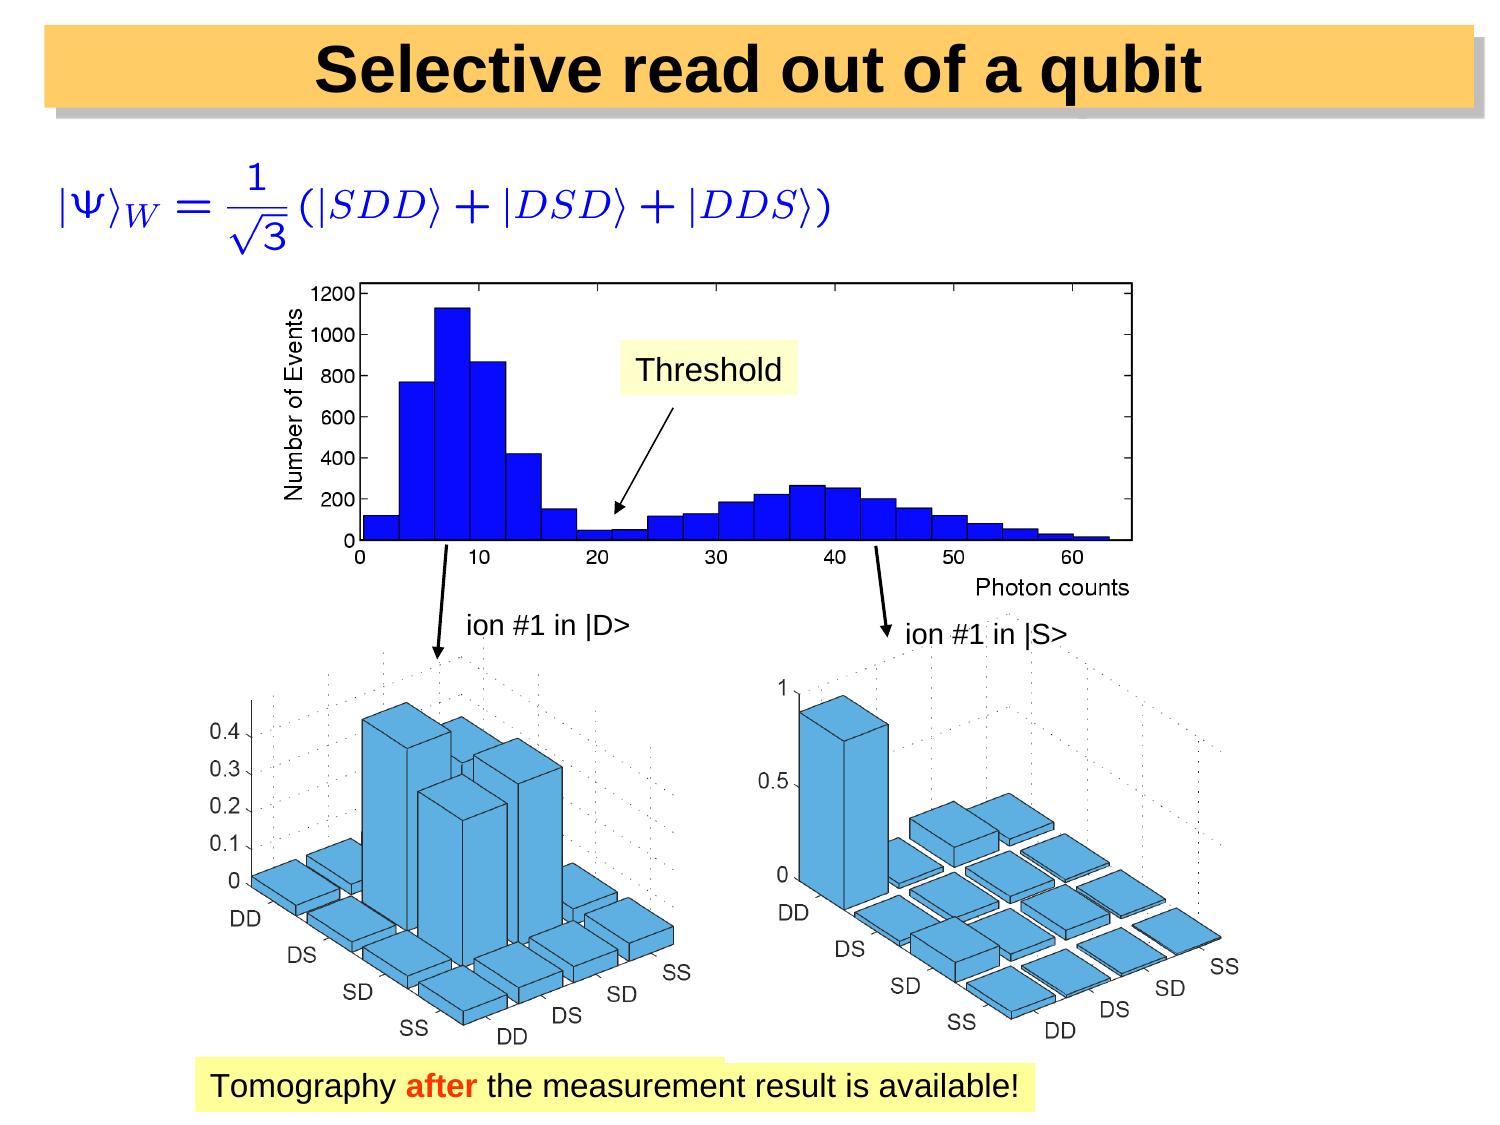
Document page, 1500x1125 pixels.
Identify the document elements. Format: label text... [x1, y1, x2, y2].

text_box Selective read out of a qubit [44, 24, 1474, 108]
text_box ion #1 in |D> [451, 598, 646, 649]
picture [60, 162, 1251, 1069]
picture [886, 607, 890, 624]
text_box ion #1 in |S> [890, 607, 1084, 659]
text_box Threshold [620, 340, 798, 396]
text_box Tomography after the measurement result is available! [195, 1056, 1036, 1113]
